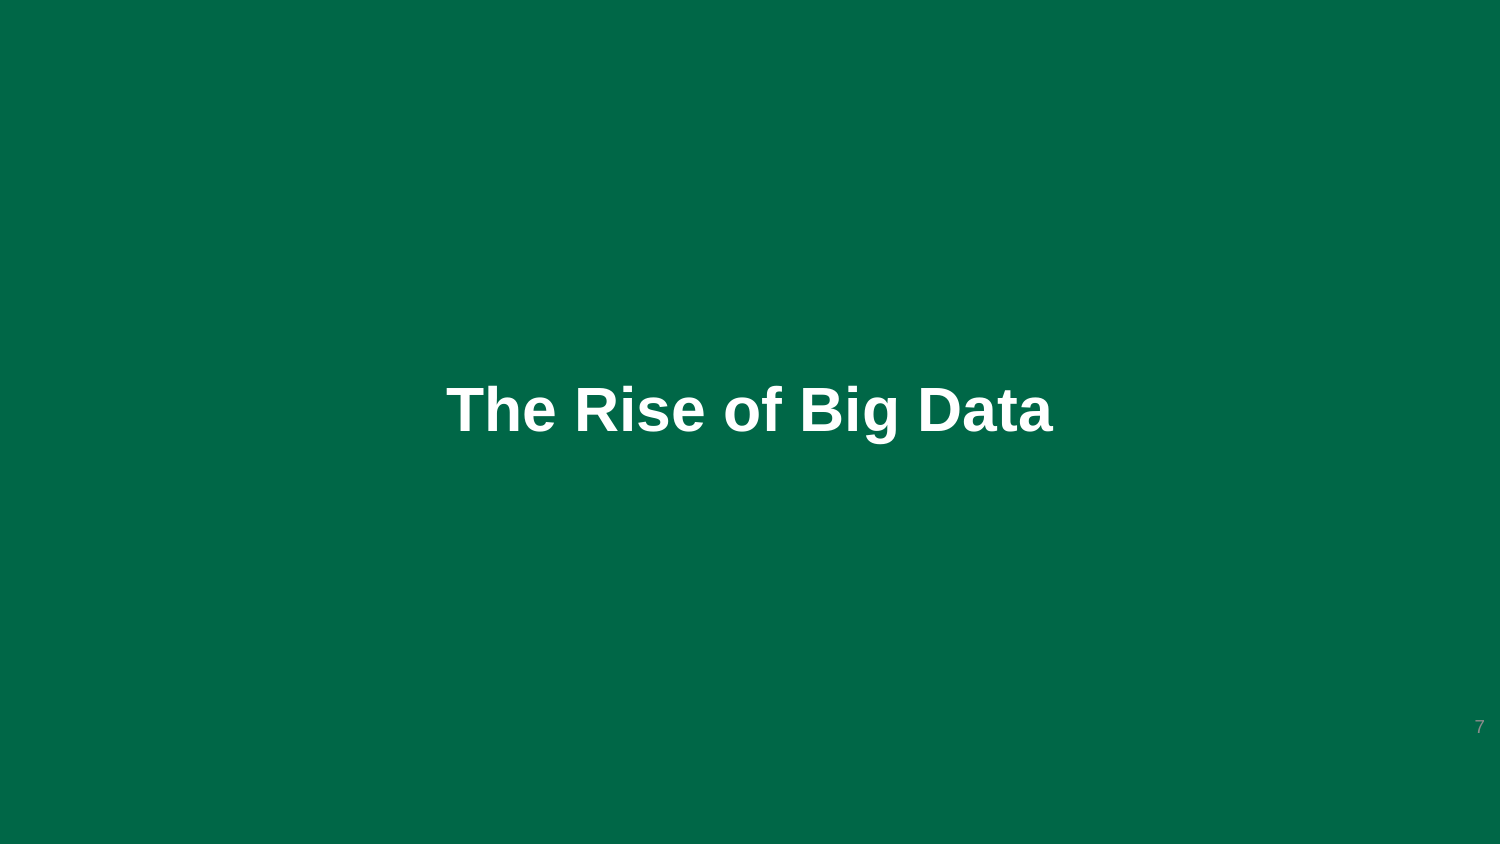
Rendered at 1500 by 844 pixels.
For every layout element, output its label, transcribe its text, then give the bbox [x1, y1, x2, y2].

slide_number <number> [1149, 703, 1500, 749]
title The Rise of Big Data [103, 329, 1397, 493]
